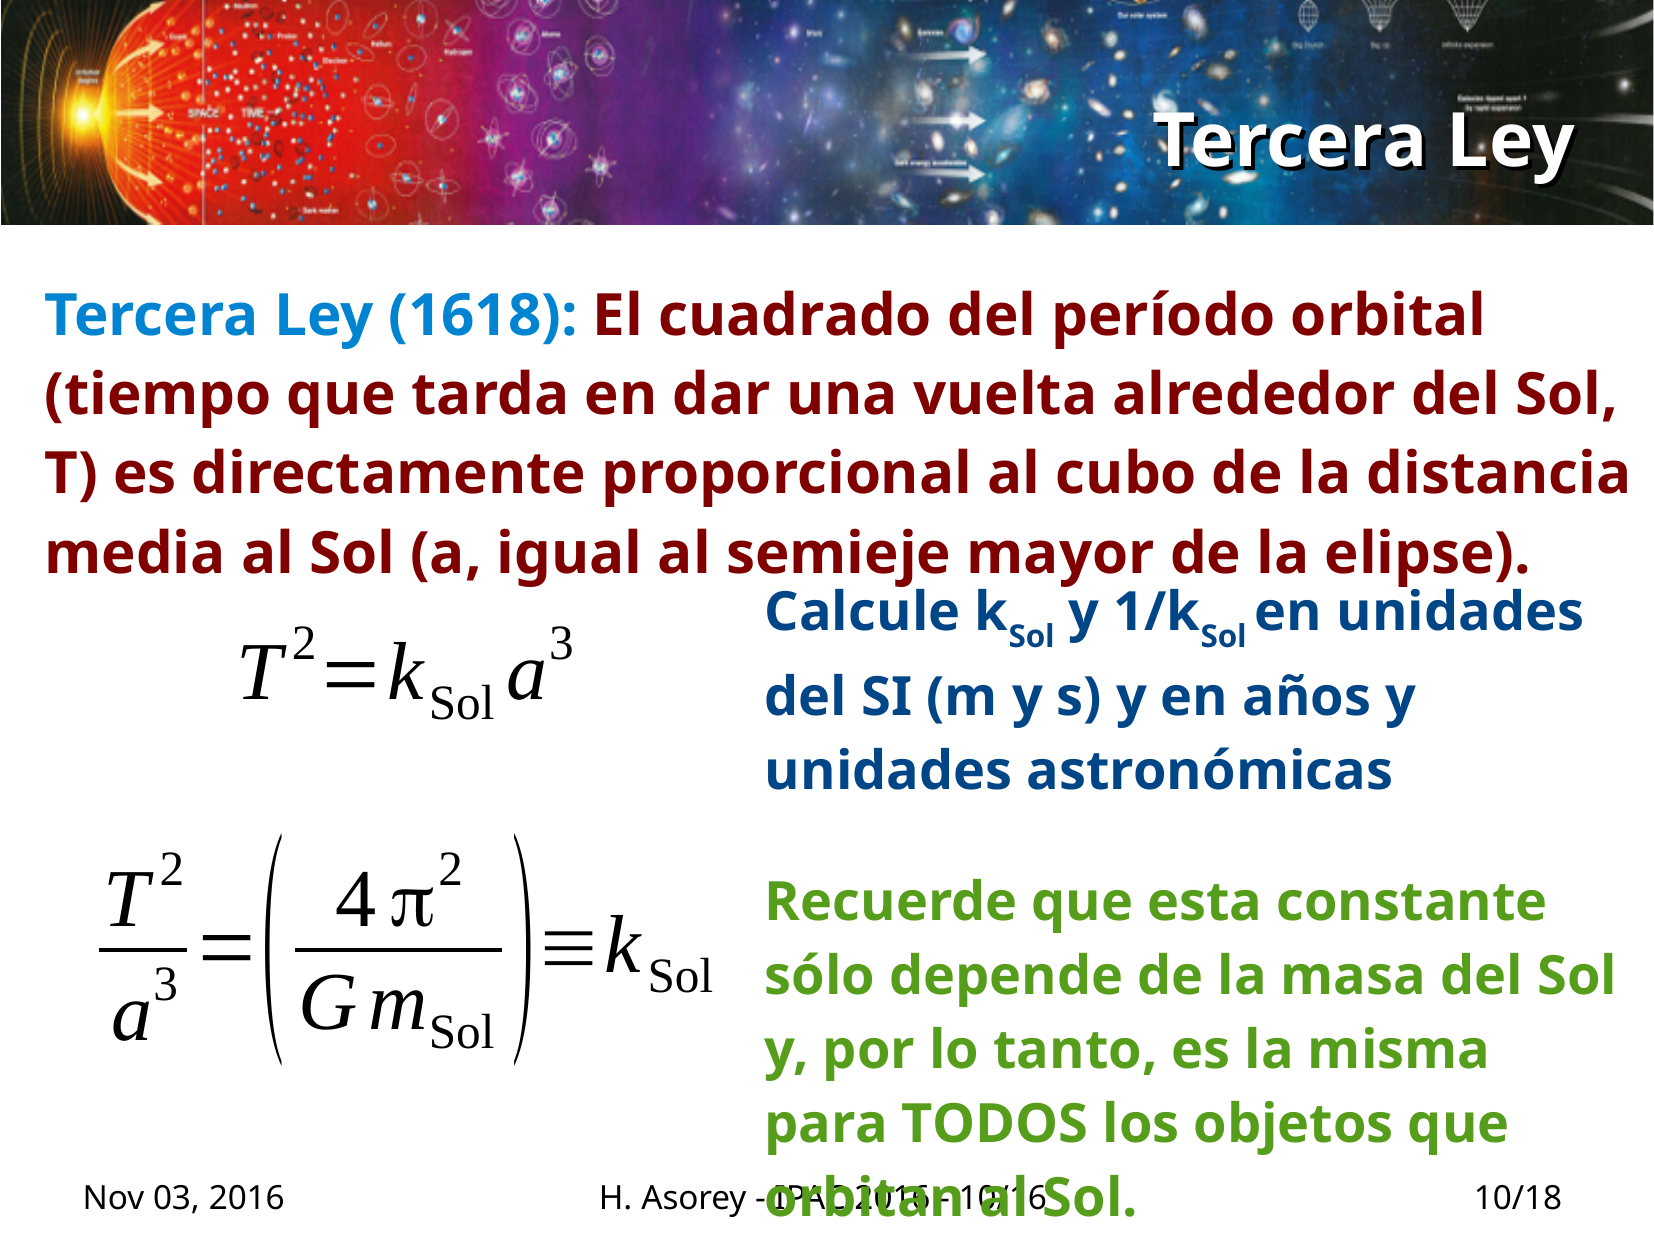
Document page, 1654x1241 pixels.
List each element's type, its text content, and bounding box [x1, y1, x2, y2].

chart [90, 615, 721, 1071]
text_box Calcule kSol y 1/kSol en unidades del SI (m y s) y en años y unidades astronómicas [750, 564, 1636, 791]
text_box Recuerde que esta constante sólo depende de la masa del Sol y, por lo tanto, es la misma para TODOS los objetos que orbitan al Sol. [750, 855, 1636, 1135]
picture [1, 0, 1654, 225]
title Tercera Ley [86, 49, 1576, 226]
text_box Tercera Ley (1618): El cuadrado del período orbital (tiempo que tarda en dar una vuelta alrededor del Sol, T) es directamente proporcional al cubo de la distancia media al Sol (a, igual al semieje mayor de la elipse). [29, 265, 1654, 565]
